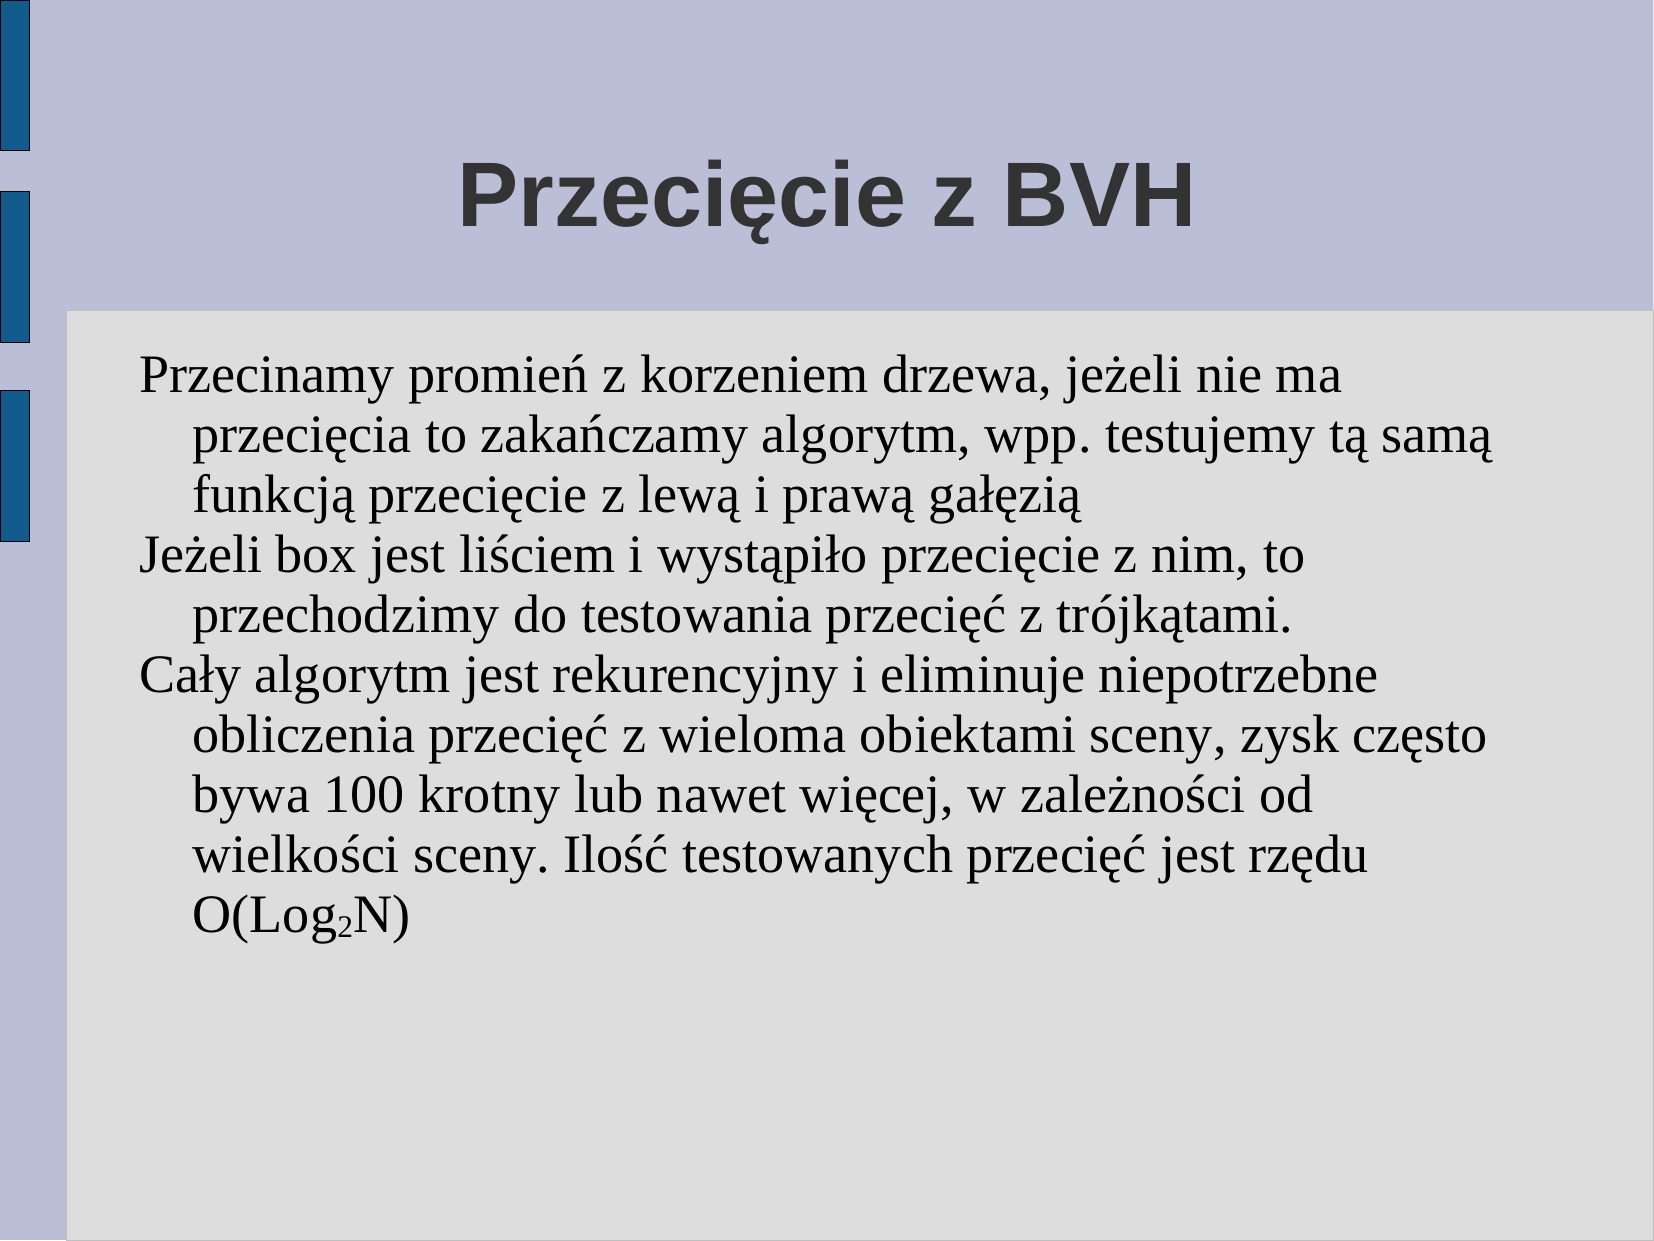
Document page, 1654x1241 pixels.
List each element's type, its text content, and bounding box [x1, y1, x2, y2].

list Przecinamy promień z korzeniem drzewa, jeżeli nie ma przecięcia to zakańczamy algorytm, wpp. testujemy tą samą funkcją przecięcie z lewą i prawą gałęzią Jeżeli box jest liściem i wystąpiło przecięcie z nim, to przechodzimy do testowania przecięć z trójkątami. Cały algorytm jest rekurencyjny i eliminuje niepotrzebne obliczenia przecięć z wieloma obiektami sceny, zysk często bywa 100 krotny lub nawet więcej, w zależności od wielkości sceny. Ilość testowanych przecięć jest rzędu O(Log2N) [121, 344, 1534, 1127]
title Przecięcie z BVH [121, 91, 1534, 299]
